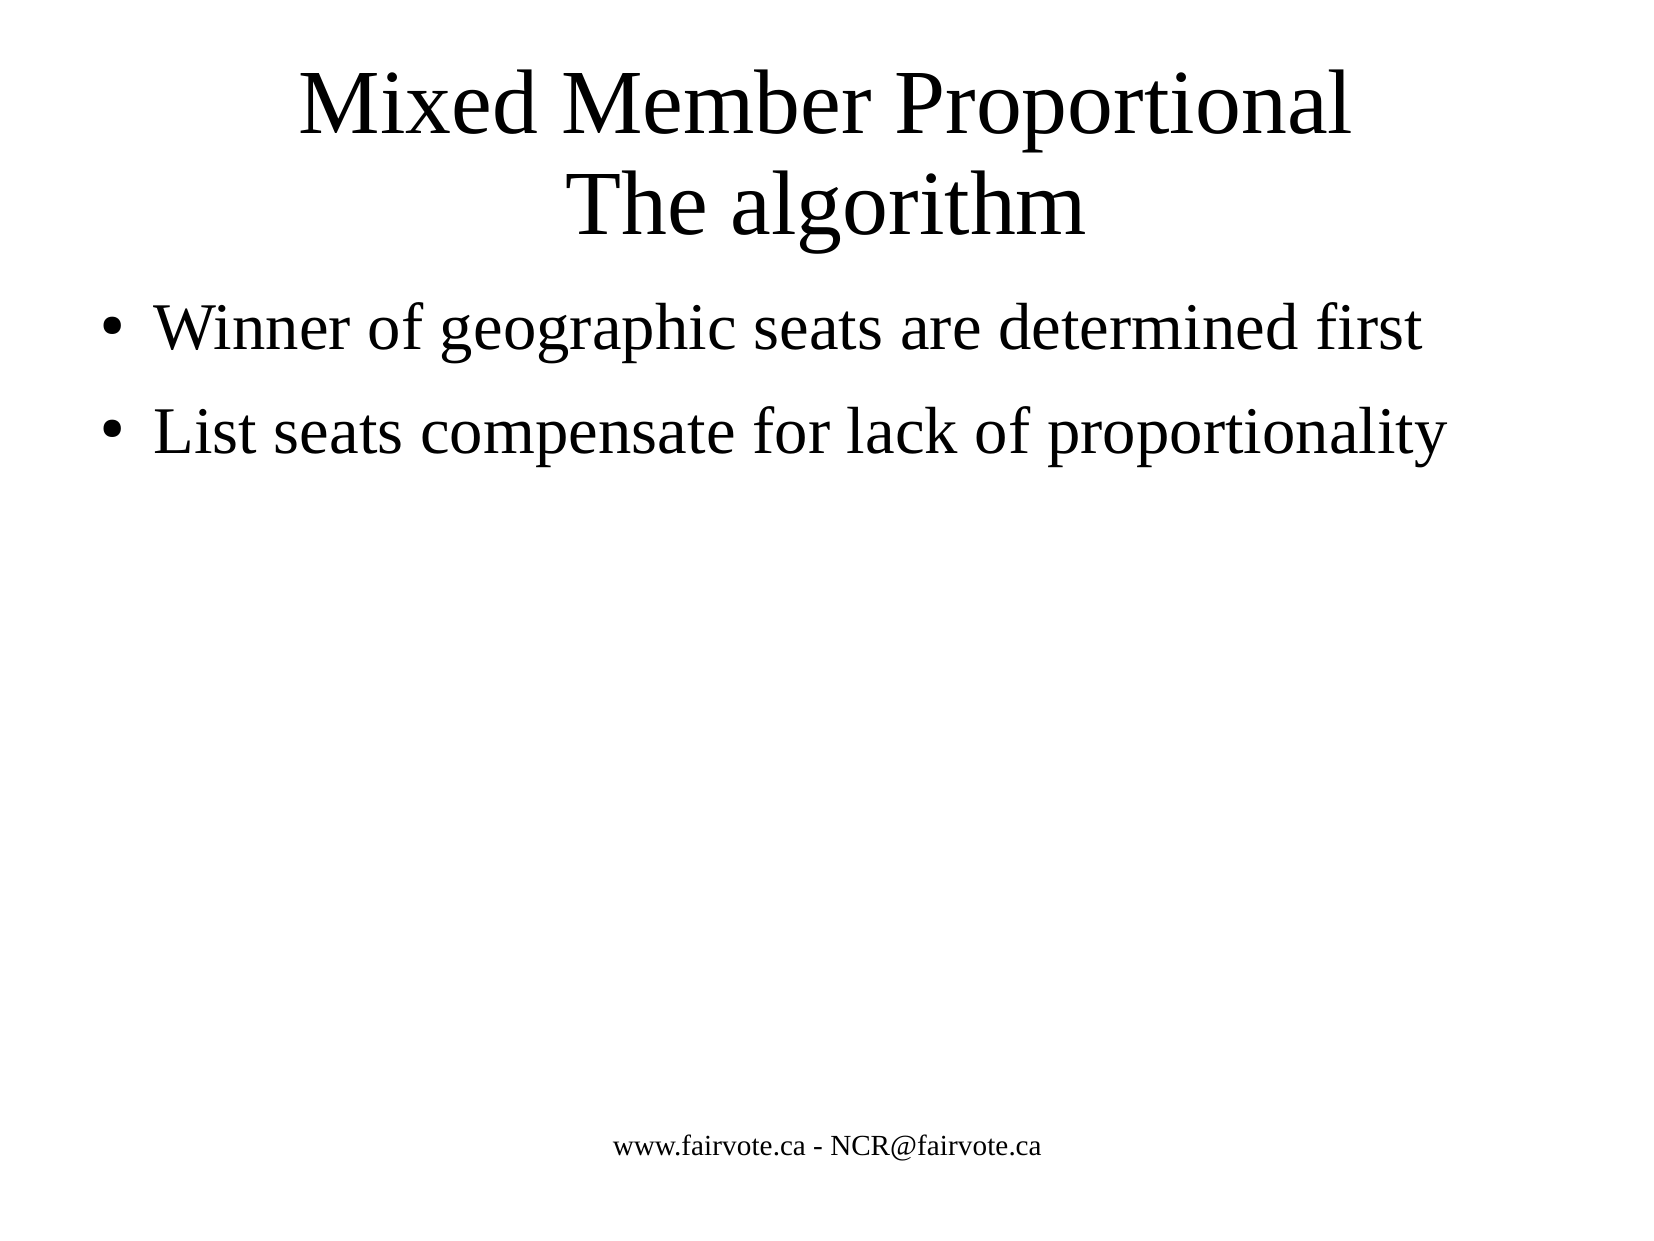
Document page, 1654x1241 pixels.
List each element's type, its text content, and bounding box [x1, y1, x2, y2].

list Winner of geographic seats are determined first List seats compensate for lack of proportionality [82, 290, 1538, 1109]
title Mixed Member Proportional The algorithm [82, 49, 1571, 257]
